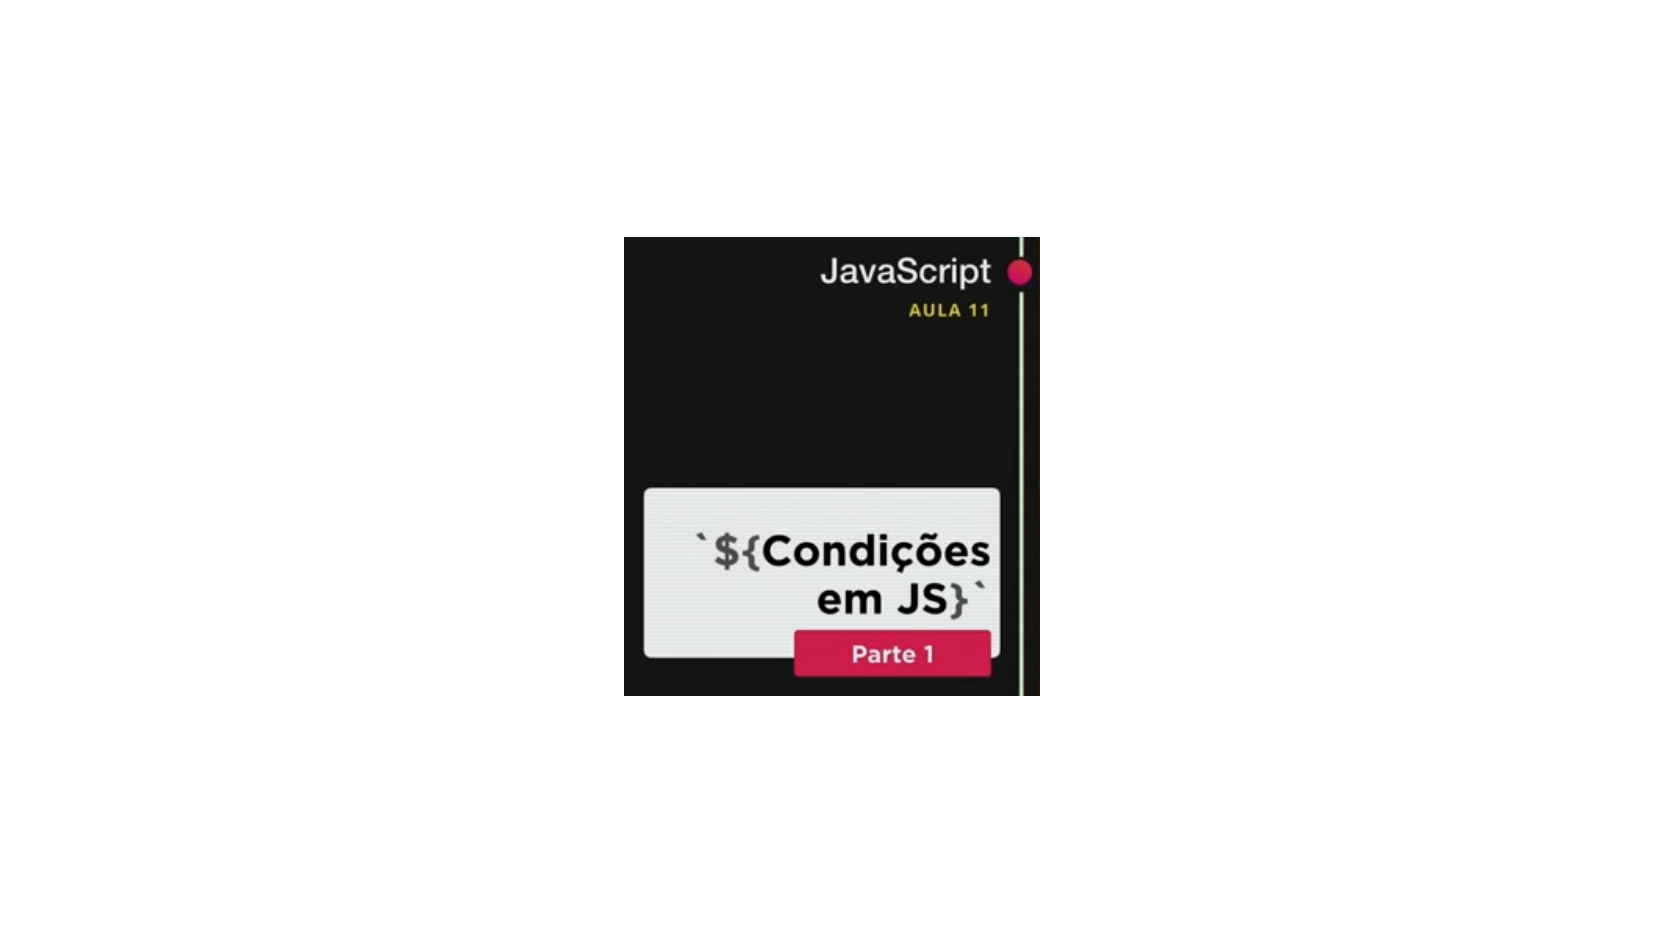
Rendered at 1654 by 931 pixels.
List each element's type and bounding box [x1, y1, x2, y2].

picture [624, 237, 1040, 696]
